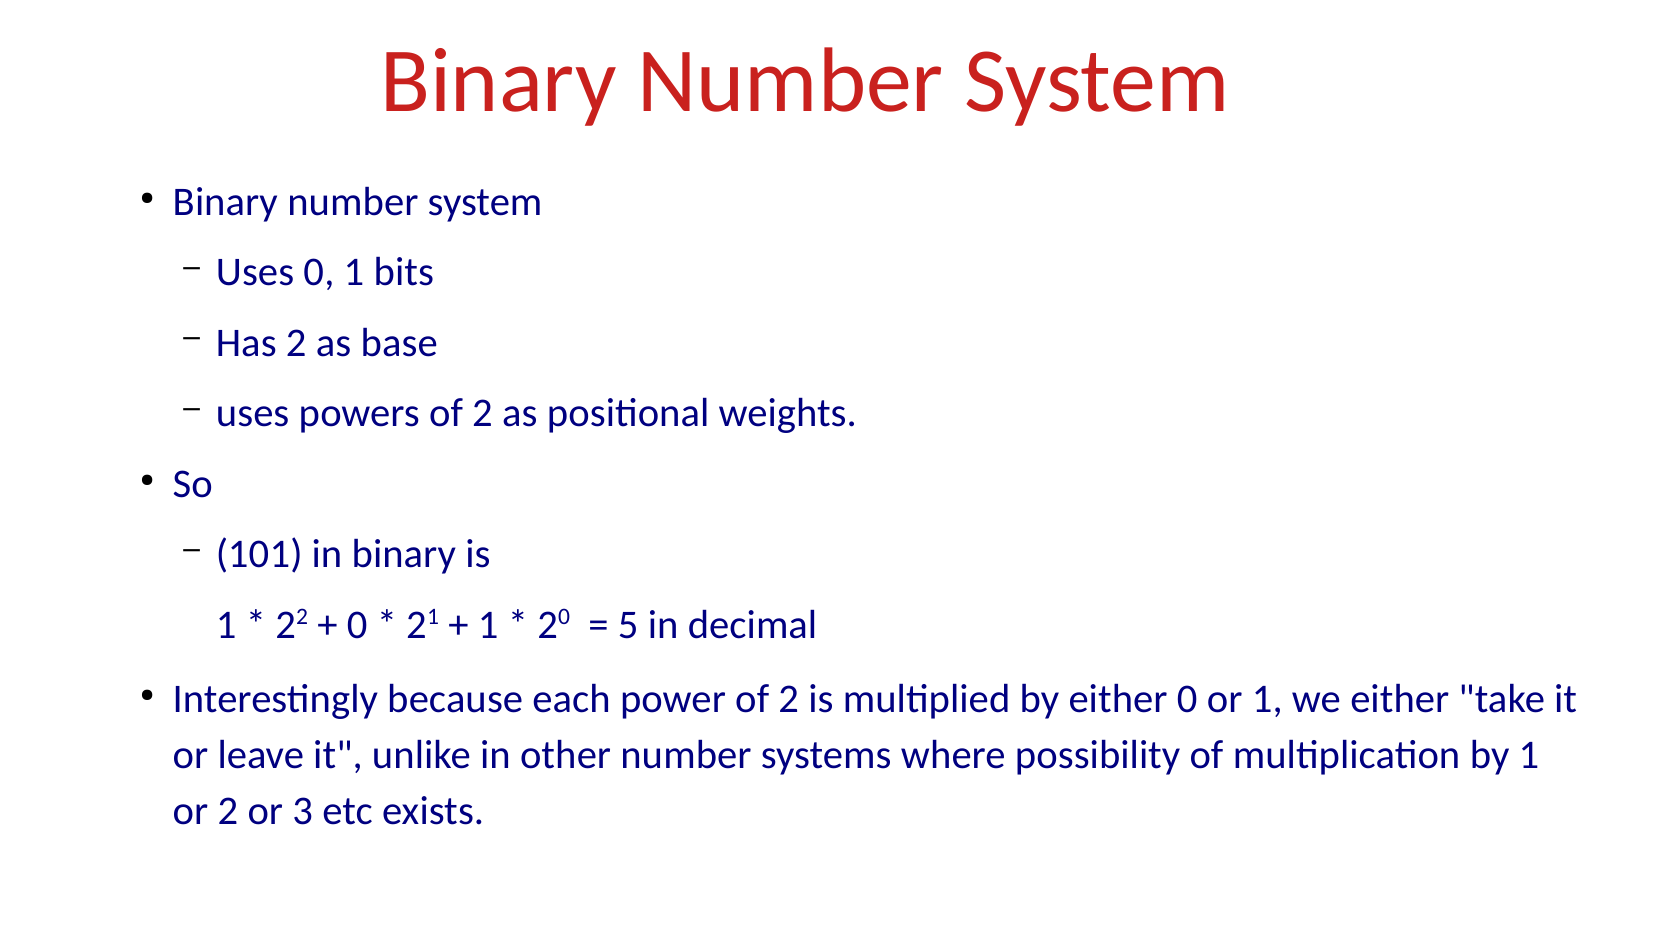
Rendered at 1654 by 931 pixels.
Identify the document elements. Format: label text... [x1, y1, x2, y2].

list Binary number system Uses 0, 1 bits Has 2 as base uses powers of 2 as positional weights. So (101) in binary is 1 * 22 + 0 * 21 + 1 * 20 = 5 in decimal Interestingly because each power of 2 is multiplied by either 0 or 1, we either "take it or leave it", unlike in other number systems where possibility of multiplication by 1 or 2 or 3 etc exists. [114, 159, 1595, 845]
title Binary Number System [158, 11, 1453, 138]
